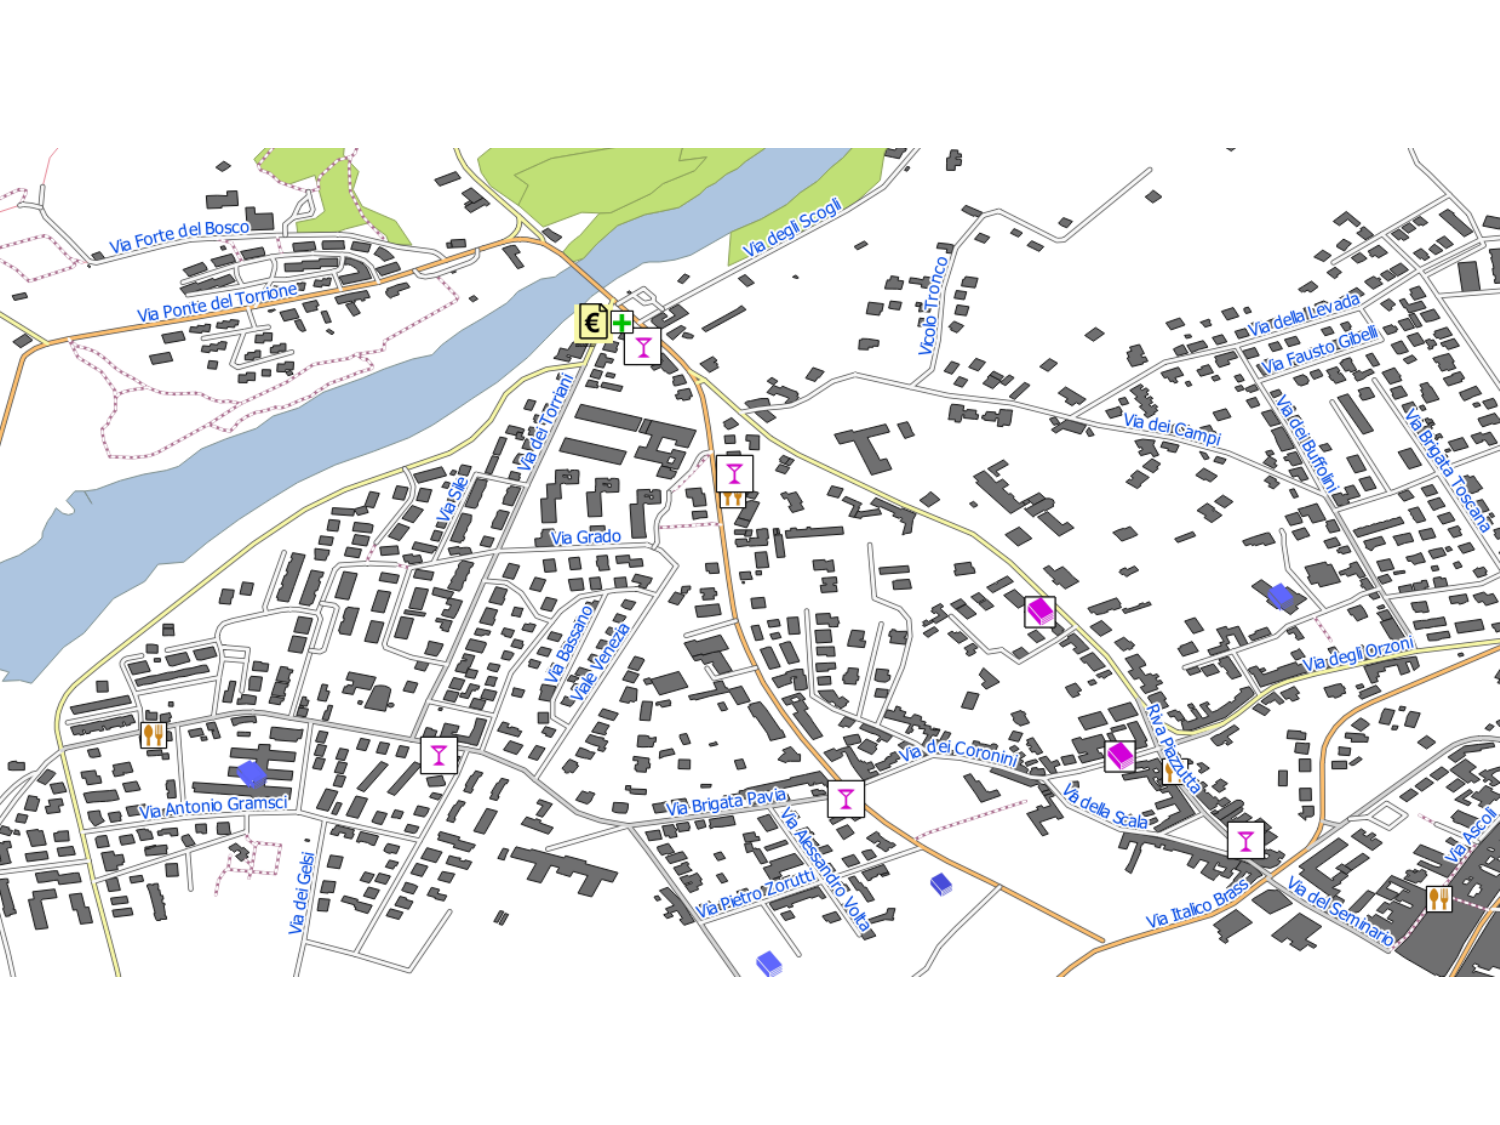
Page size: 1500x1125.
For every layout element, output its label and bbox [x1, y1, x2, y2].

picture [0, 148, 1500, 977]
